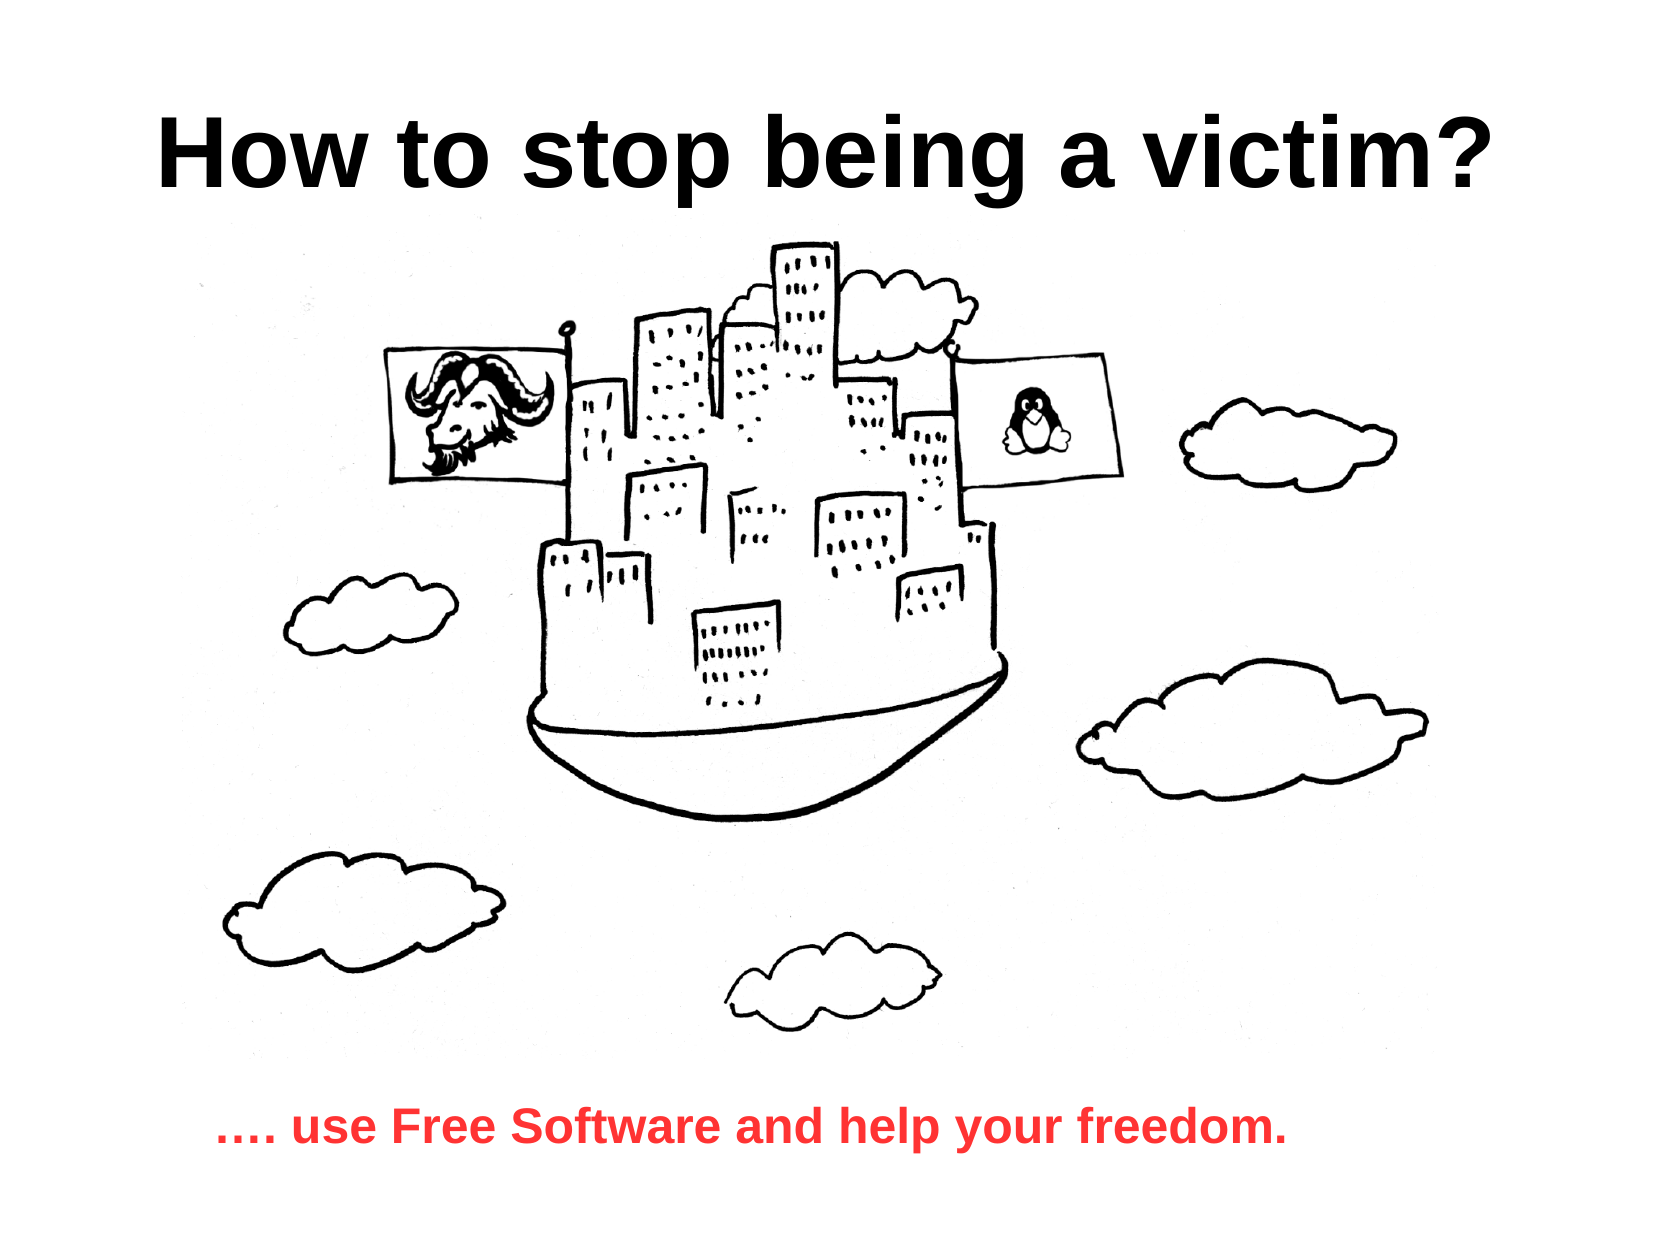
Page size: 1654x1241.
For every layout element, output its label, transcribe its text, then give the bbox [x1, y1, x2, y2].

text_box …. use Free Software and help your freedom. [198, 1091, 1439, 1187]
title How to stop being a victim? [82, 49, 1571, 257]
picture [181, 257, 1439, 1059]
